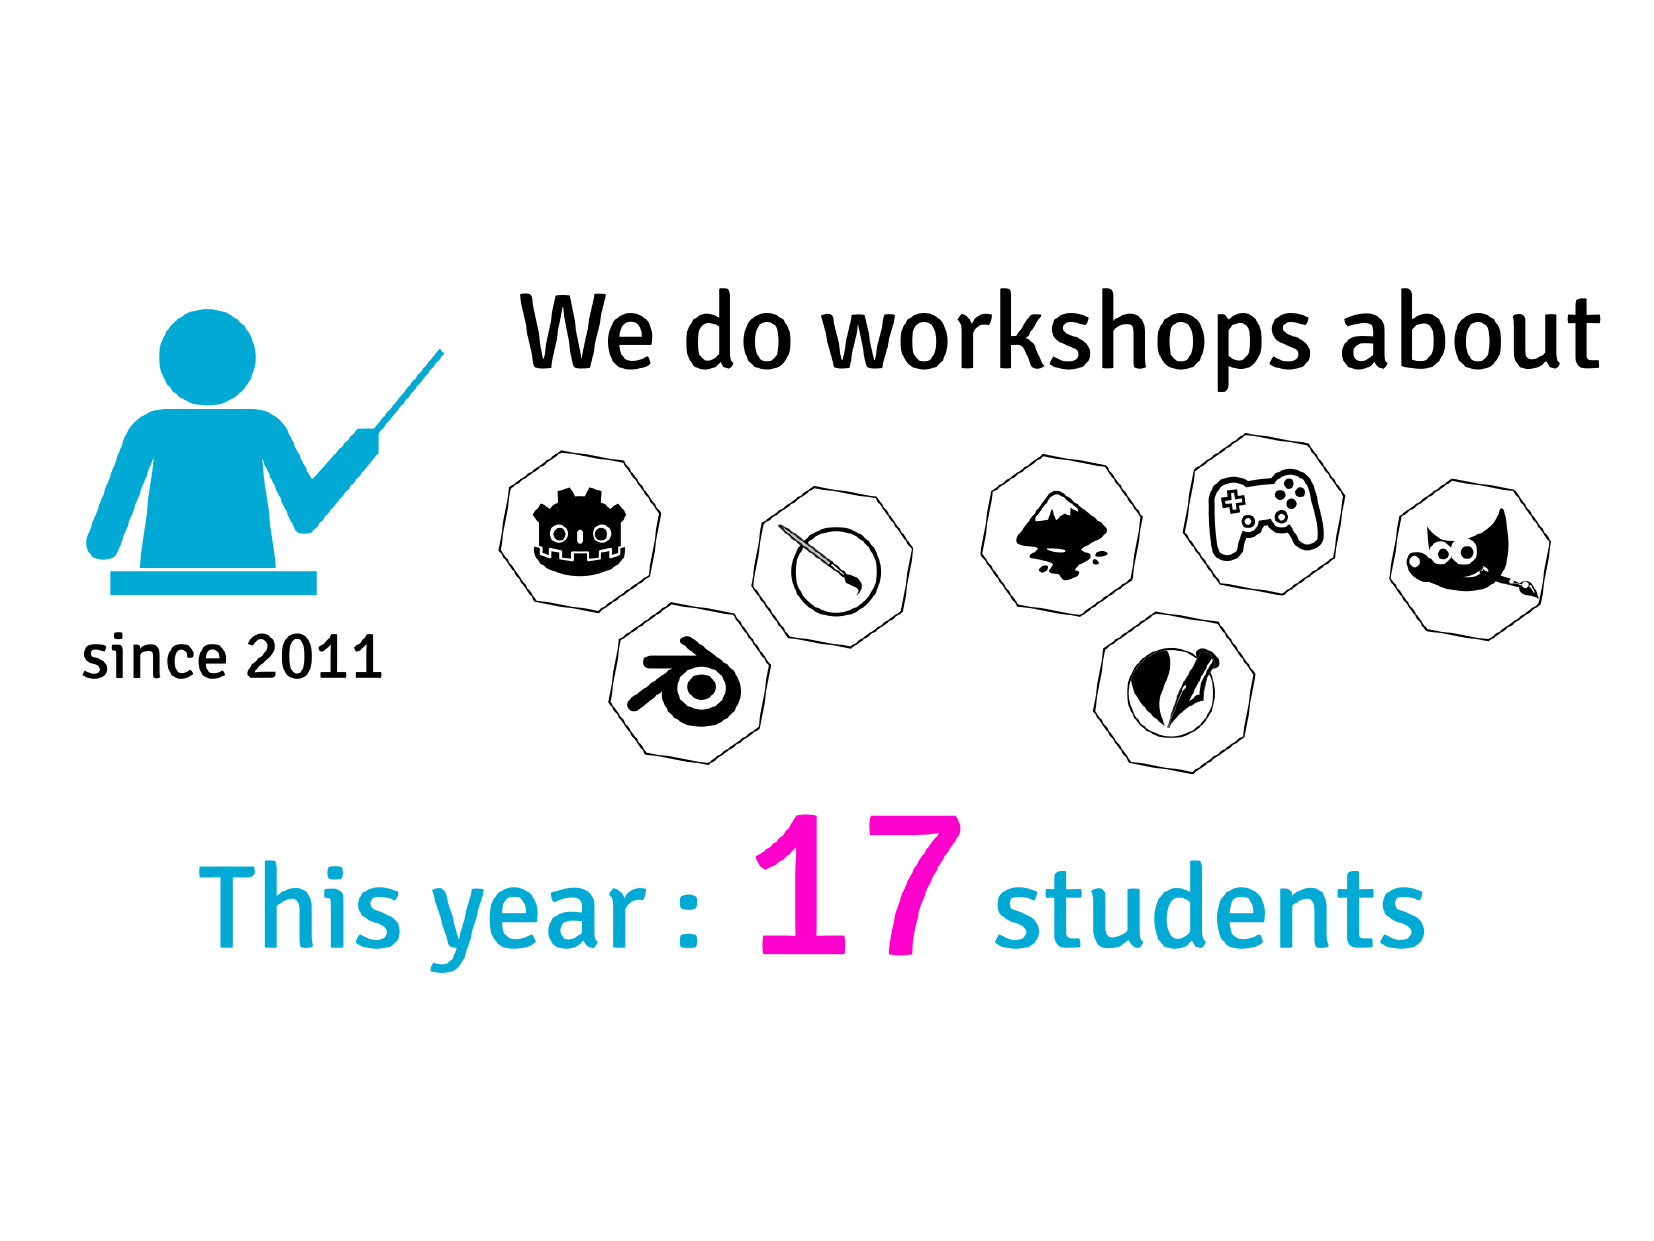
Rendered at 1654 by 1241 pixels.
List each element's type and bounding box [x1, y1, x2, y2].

picture [0, 164, 1654, 1095]
